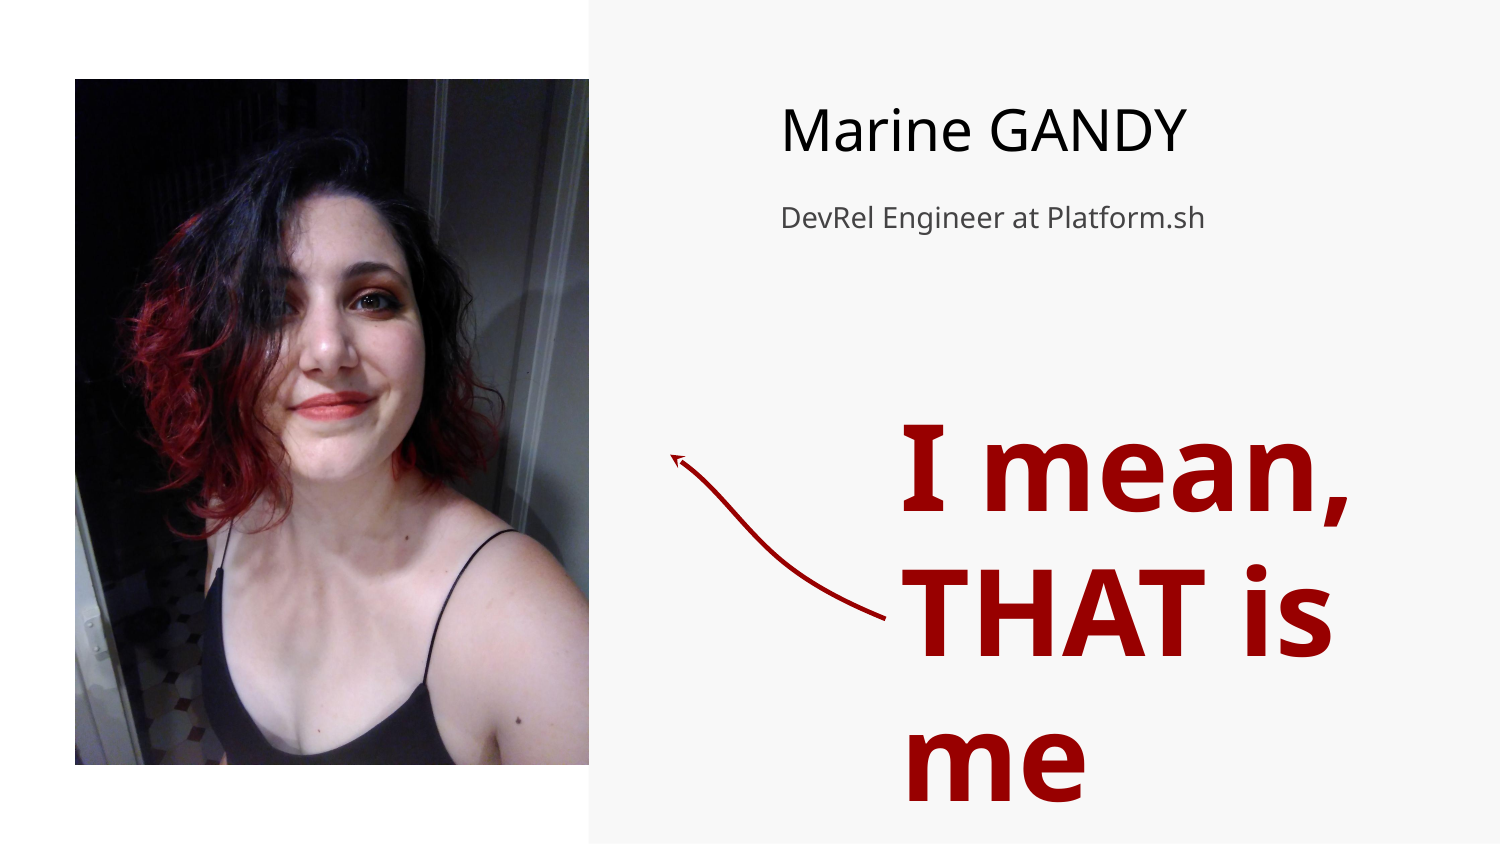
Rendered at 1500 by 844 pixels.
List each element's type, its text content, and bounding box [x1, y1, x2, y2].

subtitle DevRel Engineer at Platform.sh [780, 194, 1323, 582]
text_box I mean, THAT is me [885, 375, 1495, 841]
picture [75, 79, 589, 765]
title Marine GANDY [780, 93, 1251, 188]
